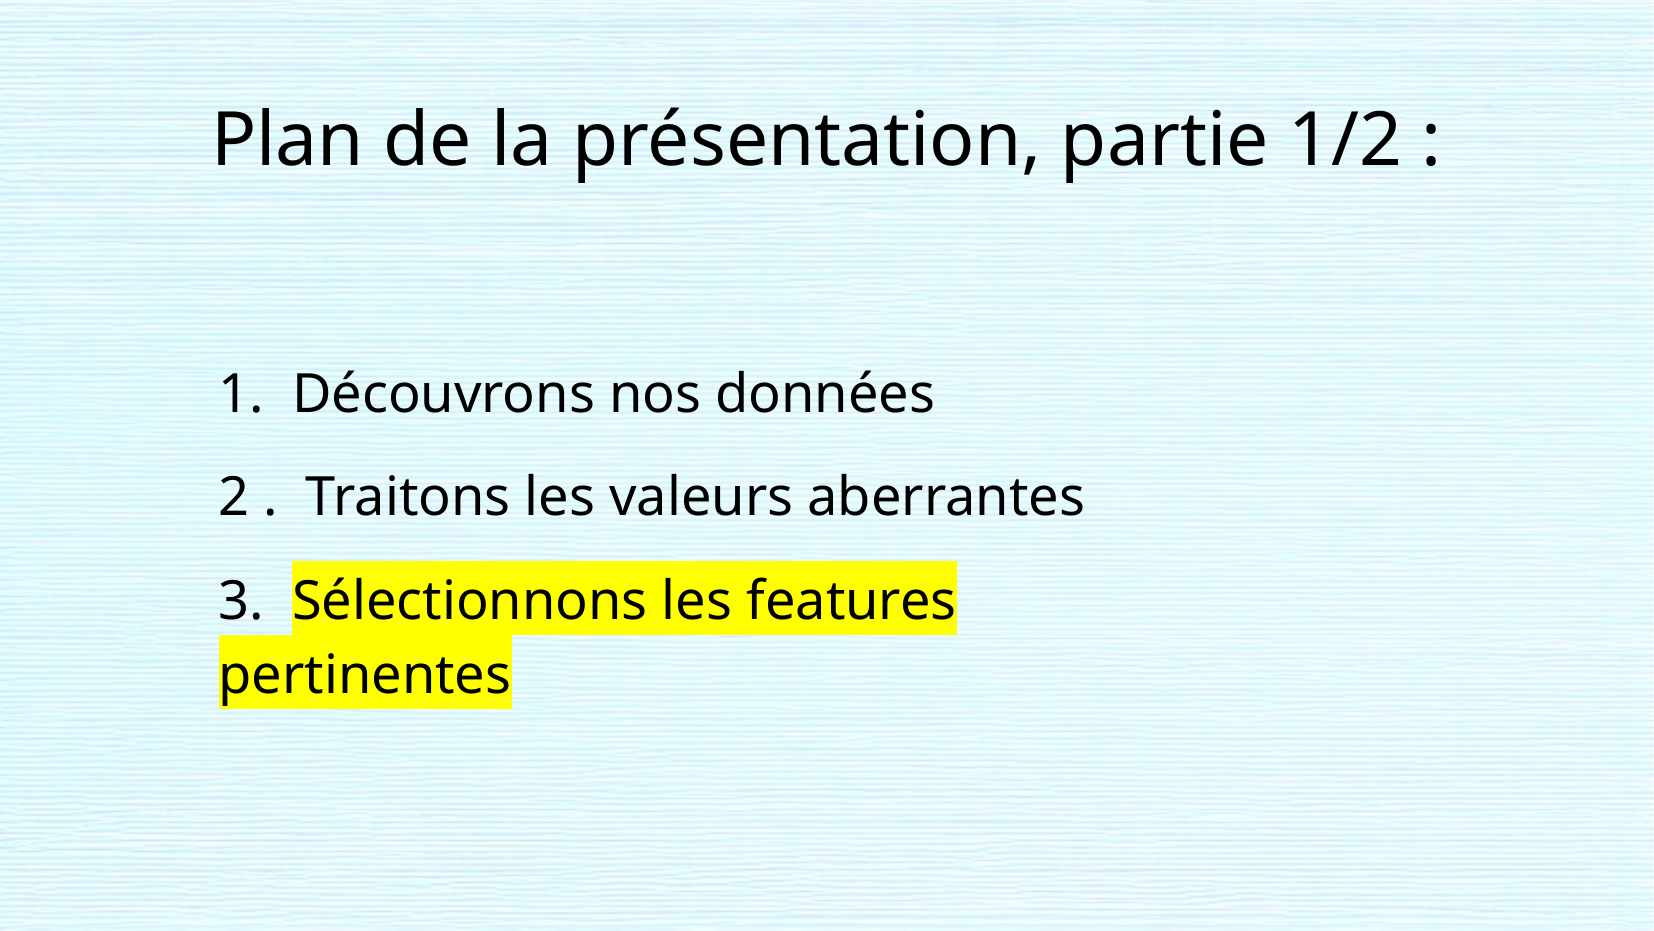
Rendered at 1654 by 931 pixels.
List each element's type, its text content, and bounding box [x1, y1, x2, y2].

list 1. Découvrons nos données 2 . Traitons les valeurs aberrantes 3. Sélectionnons les features pertinentes [147, 354, 1211, 768]
title Plan de la présentation, partie 1/2 : [82, 59, 1571, 215]
